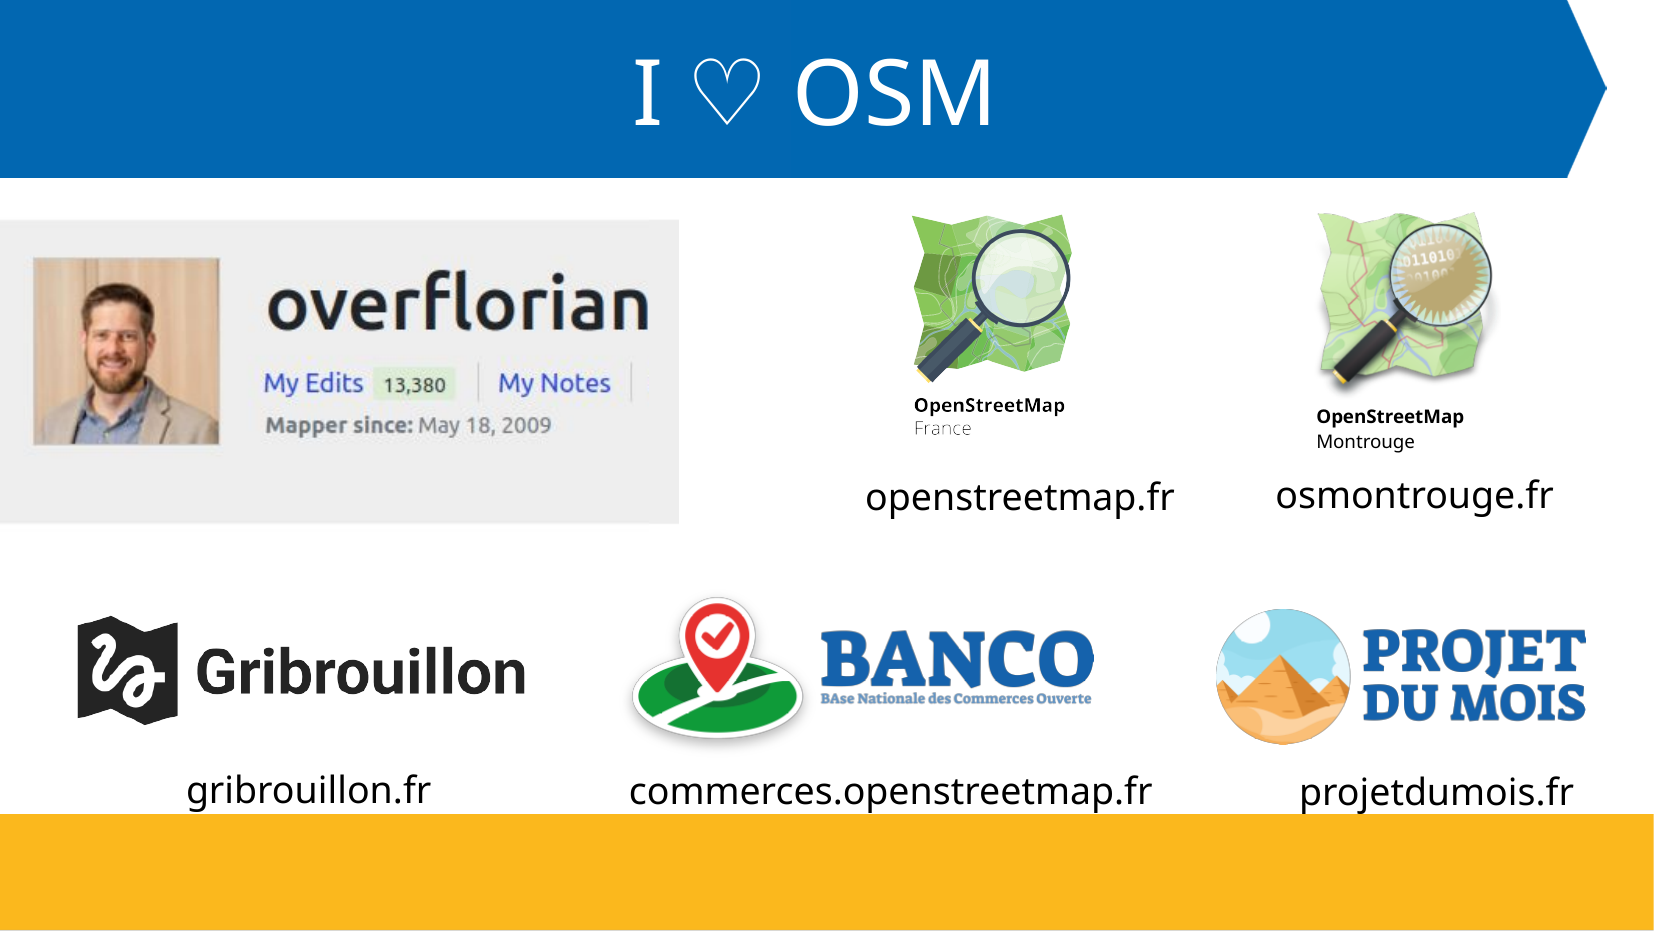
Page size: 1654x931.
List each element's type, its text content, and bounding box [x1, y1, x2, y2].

text_box openstreetmap.fr [850, 462, 1303, 551]
text_box osmontrouge.fr [1260, 461, 1654, 550]
text_box commerces.openstreetmap.fr [614, 757, 1300, 882]
text_box OpenStreetMap Montrouge [1301, 395, 1538, 447]
picture [0, 0, 1607, 178]
title I ♡ OSM [230, 35, 1400, 144]
picture [0, 814, 1654, 931]
picture [614, 584, 1094, 757]
picture [1311, 212, 1501, 395]
picture [1216, 609, 1586, 745]
text_box gribrouillon.fr [171, 756, 588, 845]
text_box projetdumois.fr [1300, 758, 1642, 847]
picture [885, 188, 1099, 458]
picture [0, 206, 679, 532]
picture [59, 597, 542, 743]
